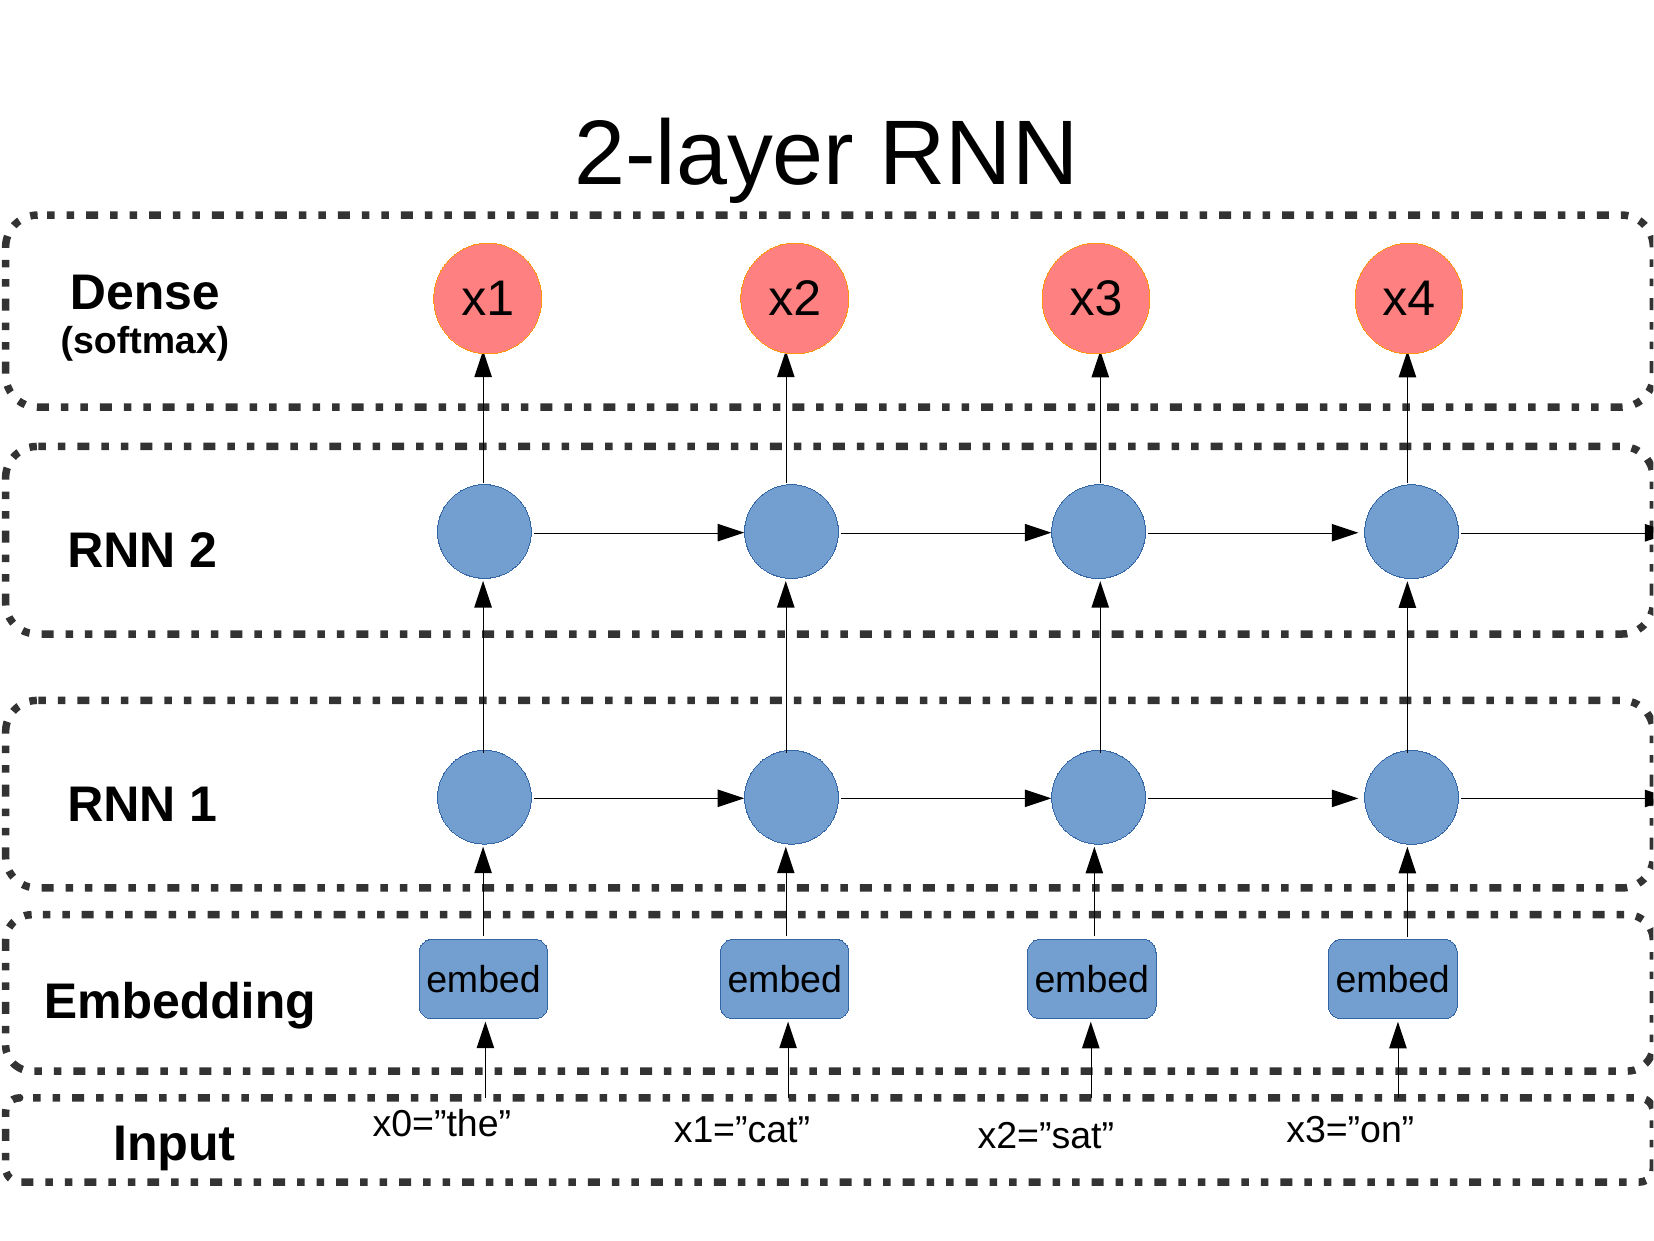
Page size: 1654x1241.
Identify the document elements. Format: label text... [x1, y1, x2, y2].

text_box RNN 2 [42, 514, 242, 628]
text_box [484, 257, 786, 408]
text_box [5, 700, 1654, 888]
text_box Embedding [22, 966, 339, 1080]
text_box [5, 914, 1654, 1072]
text_box x1=”cat” [659, 1101, 869, 1159]
text_box [1101, 257, 1407, 408]
text_box [5, 1097, 1654, 1183]
text_box embed [1328, 939, 1458, 1019]
text_box x2=”sat” [963, 1107, 1190, 1165]
text_box [787, 257, 1100, 408]
text_box x0=”the” [357, 1095, 568, 1152]
text_box [1408, 215, 1654, 408]
text_box x3=”on” [1271, 1101, 1485, 1159]
text_box [5, 215, 483, 408]
text_box embed [1027, 939, 1157, 1019]
text_box RNN 1 [42, 768, 242, 882]
text_box x4 [1355, 243, 1463, 354]
text_box x1 [433, 243, 542, 354]
text_box Dense (softmax) [45, 256, 244, 370]
text_box x3 [1042, 243, 1150, 354]
text_box x2 [740, 243, 849, 354]
text_box embed [720, 939, 849, 1019]
text_box embed [419, 939, 548, 1019]
title 2-layer RNN [82, 49, 1571, 257]
text_box Input [23, 1107, 326, 1180]
text_box [5, 446, 1654, 635]
